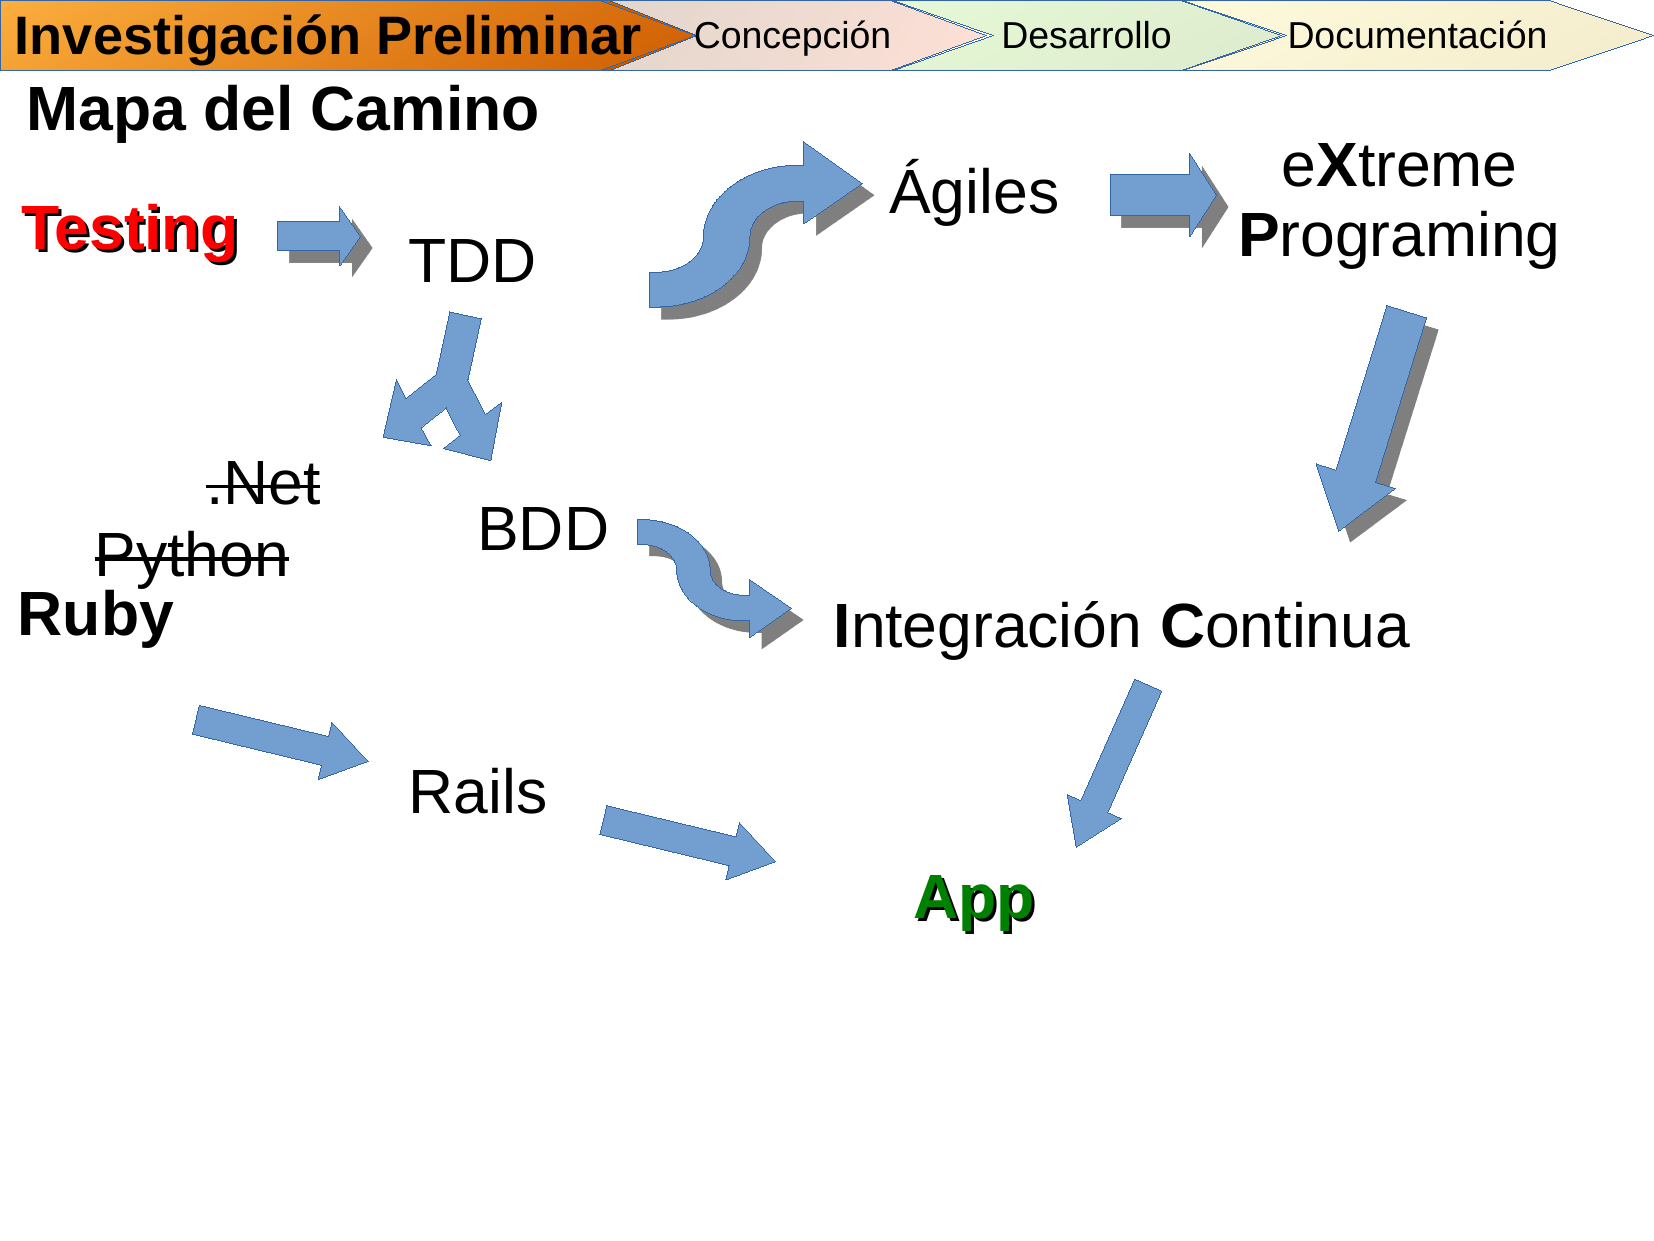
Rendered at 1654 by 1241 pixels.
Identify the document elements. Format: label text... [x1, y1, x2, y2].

title .Net [206, 432, 336, 534]
text_box Desarrollo [892, 0, 1282, 71]
text_box Concepción [598, 0, 987, 71]
text_box [599, 805, 776, 880]
title Python [94, 513, 308, 597]
text_box [1067, 679, 1162, 848]
title BDD [472, 484, 615, 574]
title Integración Continua [826, 566, 1418, 686]
text_box [192, 705, 369, 780]
text_box [649, 141, 863, 308]
title Rails [401, 756, 556, 827]
title TDD [390, 225, 556, 296]
text_box [1316, 305, 1427, 532]
text_box Investigación Preliminar [0, 0, 694, 71]
title Ruby [17, 579, 184, 650]
text_box [1110, 153, 1217, 237]
text_box [383, 311, 502, 461]
text_box Documentación [1181, 0, 1654, 71]
title eXtreme Programing [1228, 129, 1571, 270]
title Mapa del Camino [23, 64, 544, 154]
text_box [277, 206, 361, 266]
title Testing [11, 183, 249, 273]
text_box [637, 519, 792, 638]
title App [897, 862, 1052, 933]
title Ágiles [874, 147, 1075, 237]
